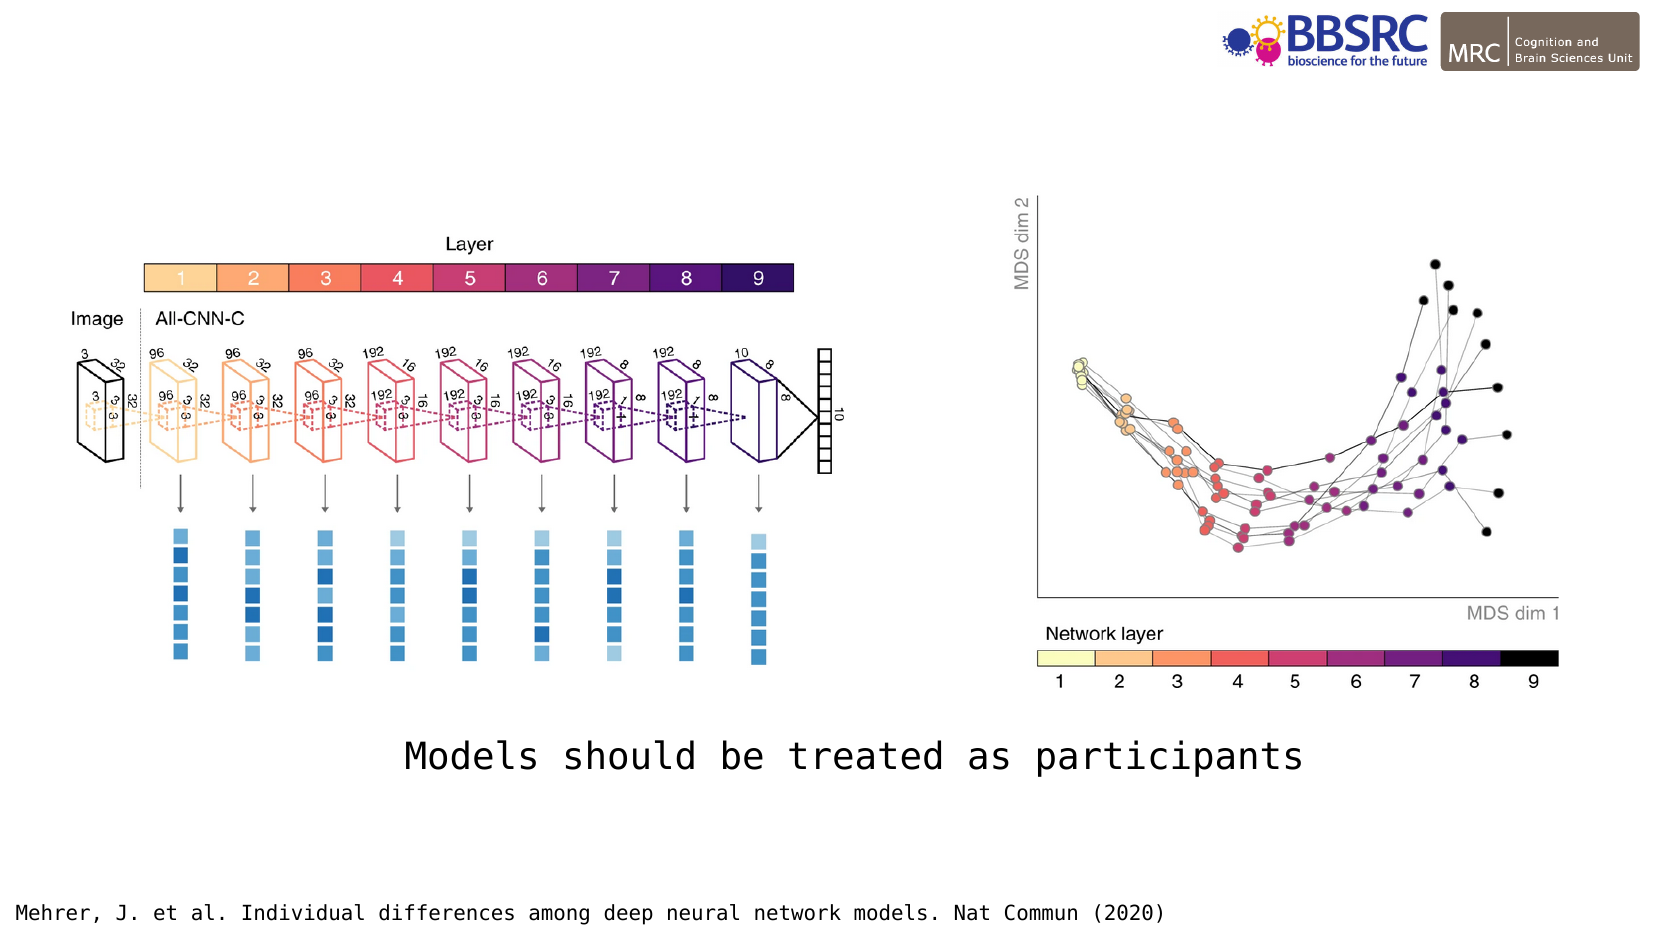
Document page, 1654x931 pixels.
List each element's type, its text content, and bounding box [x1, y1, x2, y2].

picture [1006, 177, 1571, 697]
text_box Models should be treated as participants [389, 727, 1382, 830]
picture [59, 224, 851, 686]
picture [1440, 11, 1640, 71]
text_box Mehrer, J. et al. Individual differences among deep neural network models. Nat Commun (2020) [0, 893, 1619, 931]
picture [1217, 11, 1431, 67]
